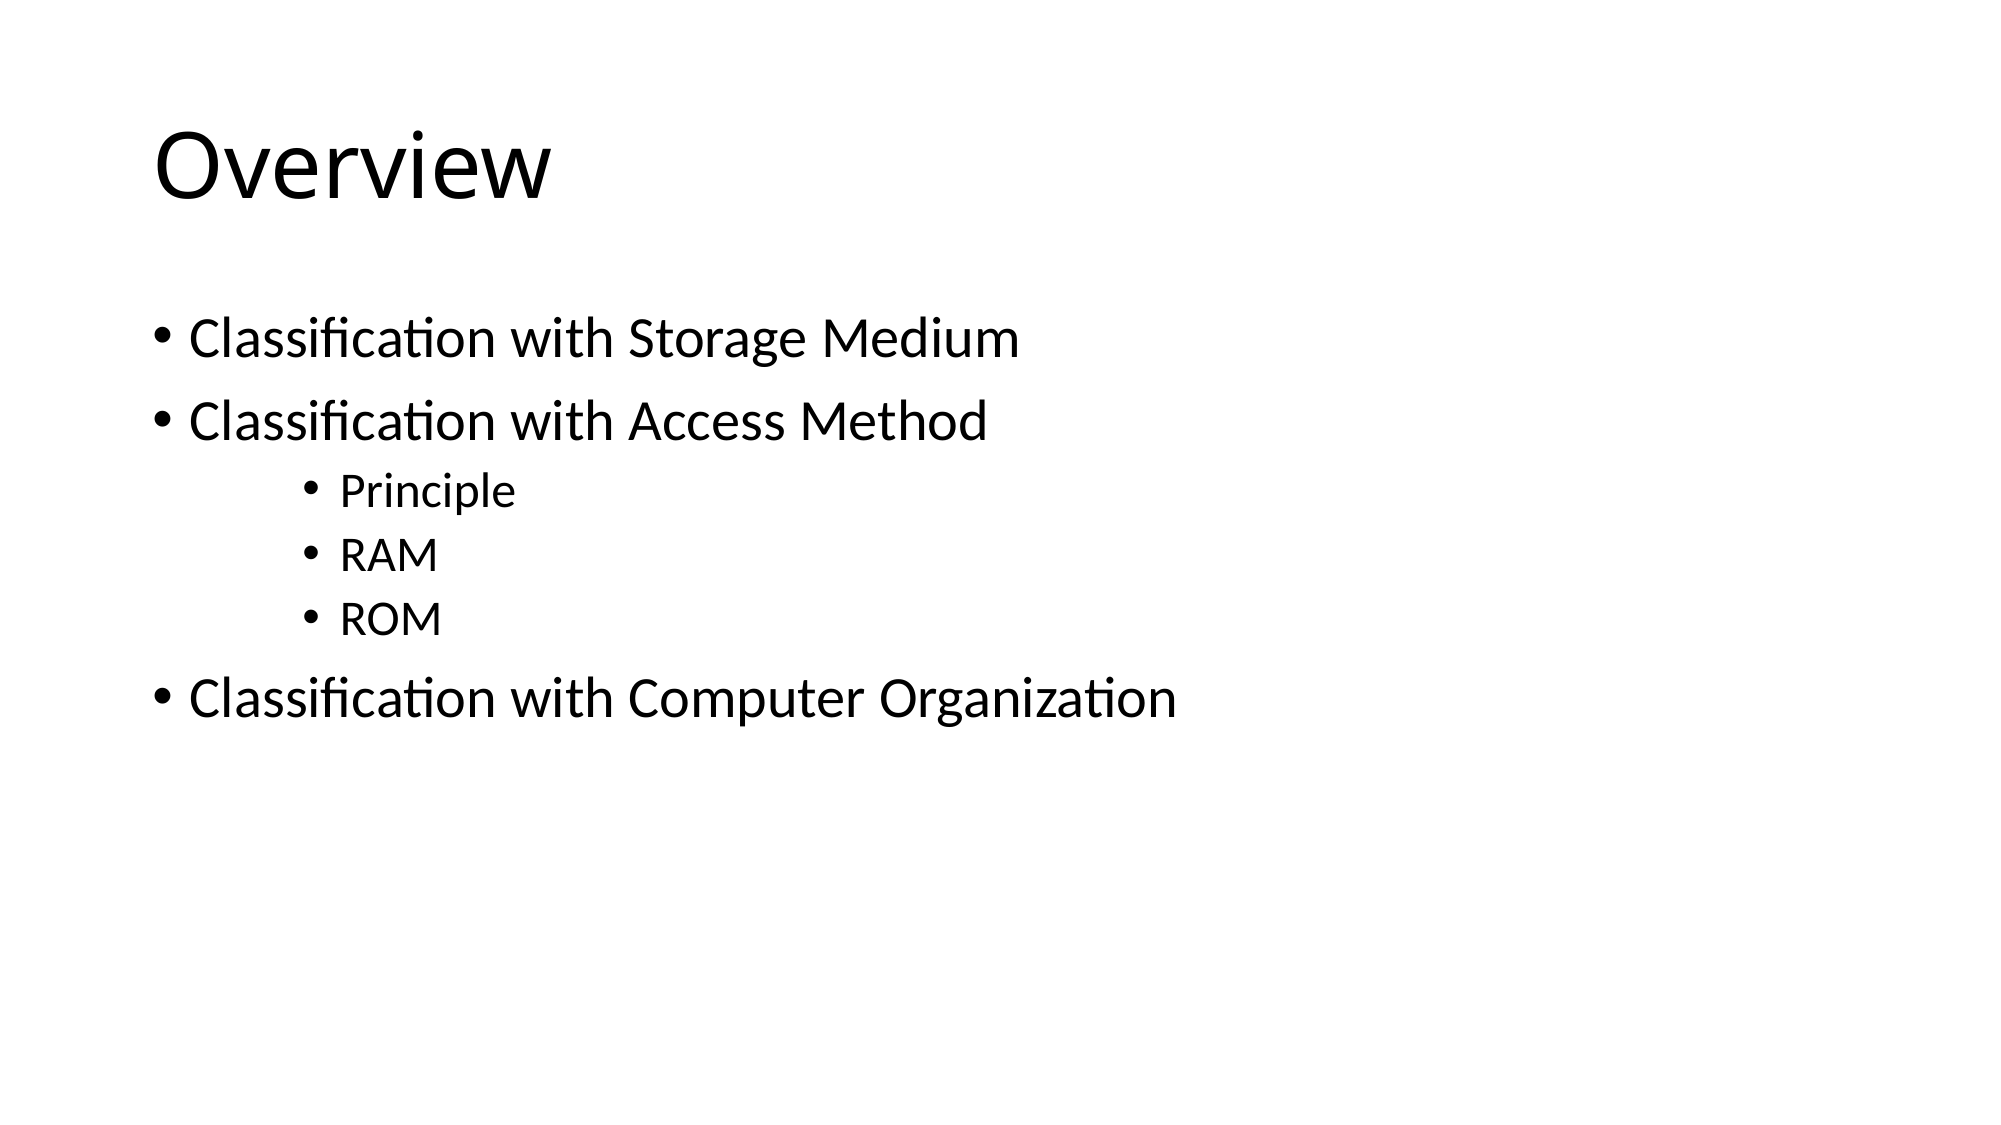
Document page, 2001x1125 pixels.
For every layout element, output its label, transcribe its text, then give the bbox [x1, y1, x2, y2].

title Overview [137, 59, 1863, 278]
list Classification with Storage Medium Classification with Access Method Principle RAM ROM Classification with Computer Organization [137, 299, 1863, 1014]
